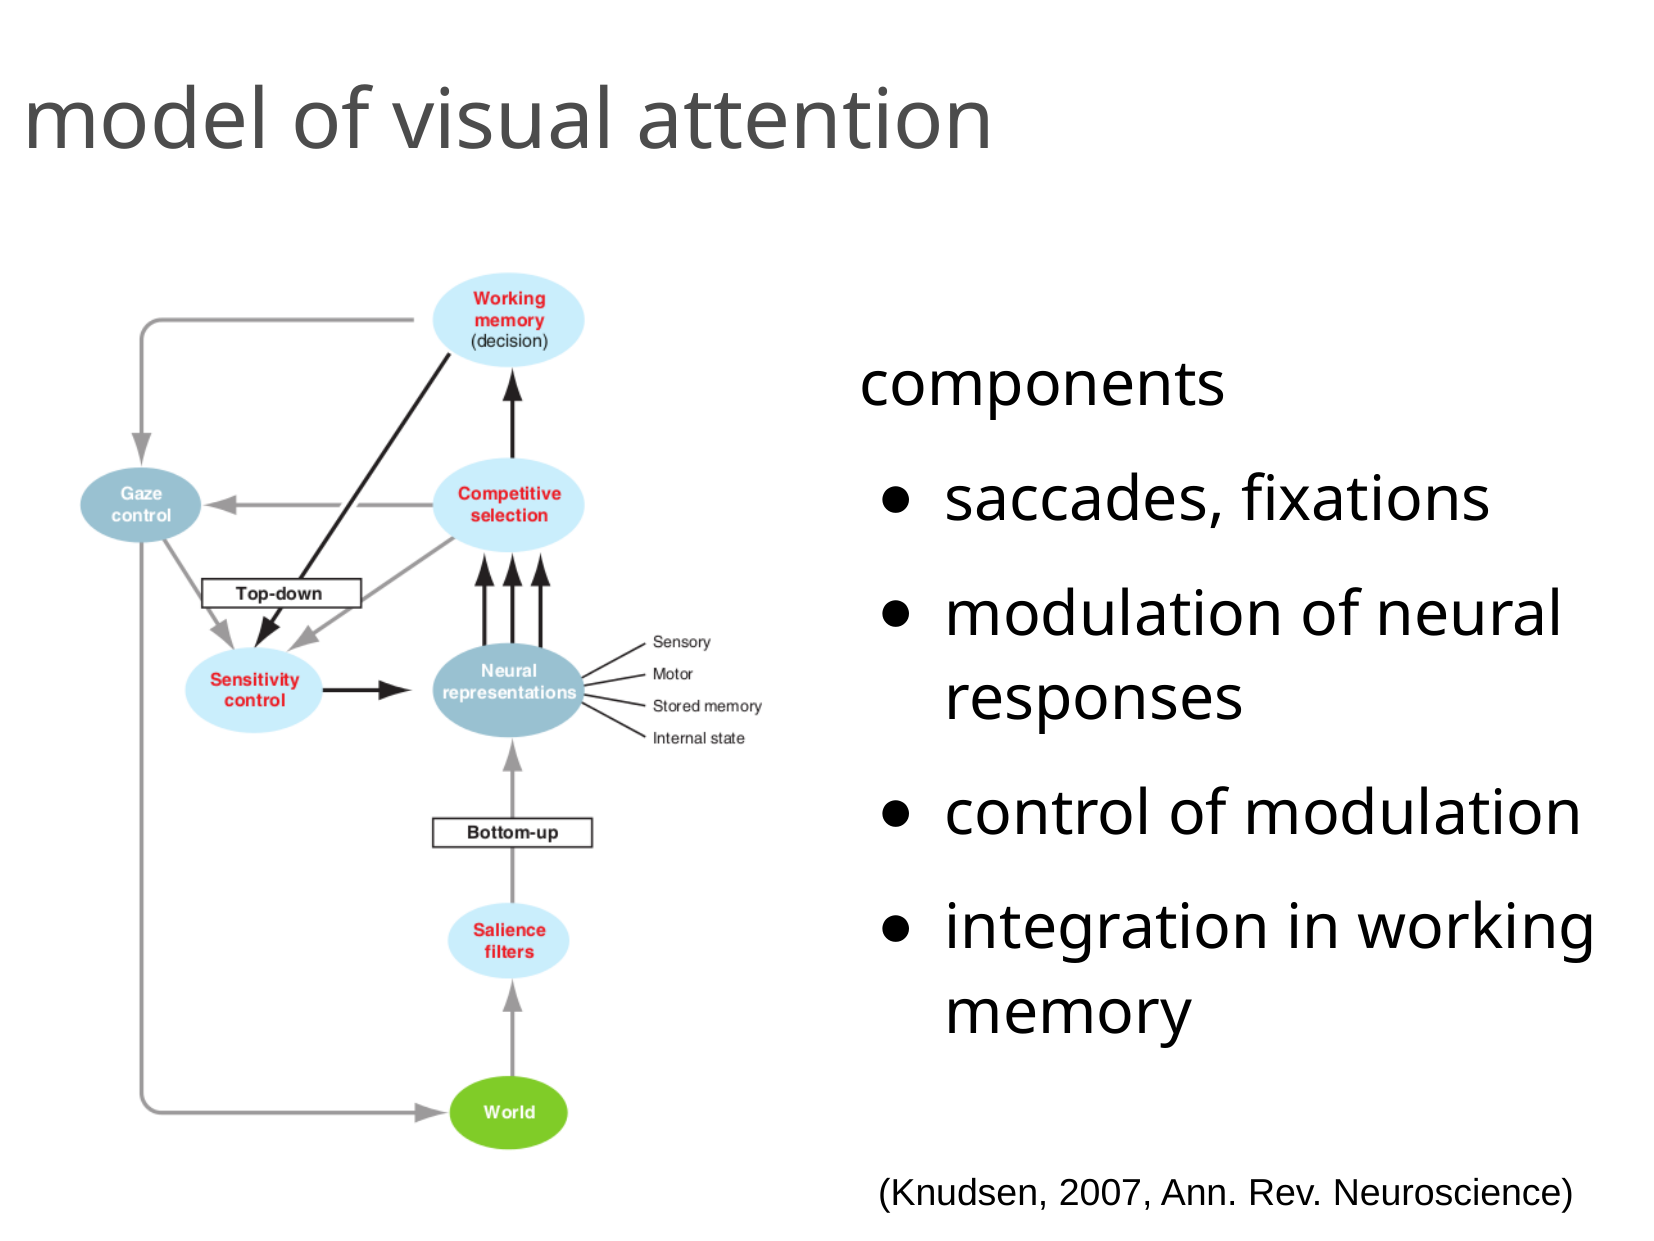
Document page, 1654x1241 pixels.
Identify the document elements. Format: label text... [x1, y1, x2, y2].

text_box (Knudsen, 2007, Ann. Rev. Neuroscience) [863, 1166, 1635, 1221]
list components saccades, fixations modulation of neural responses control of modulation integration in working memory [859, 226, 1654, 1166]
picture [25, 225, 820, 1166]
title model of visual attention [22, 19, 1654, 213]
